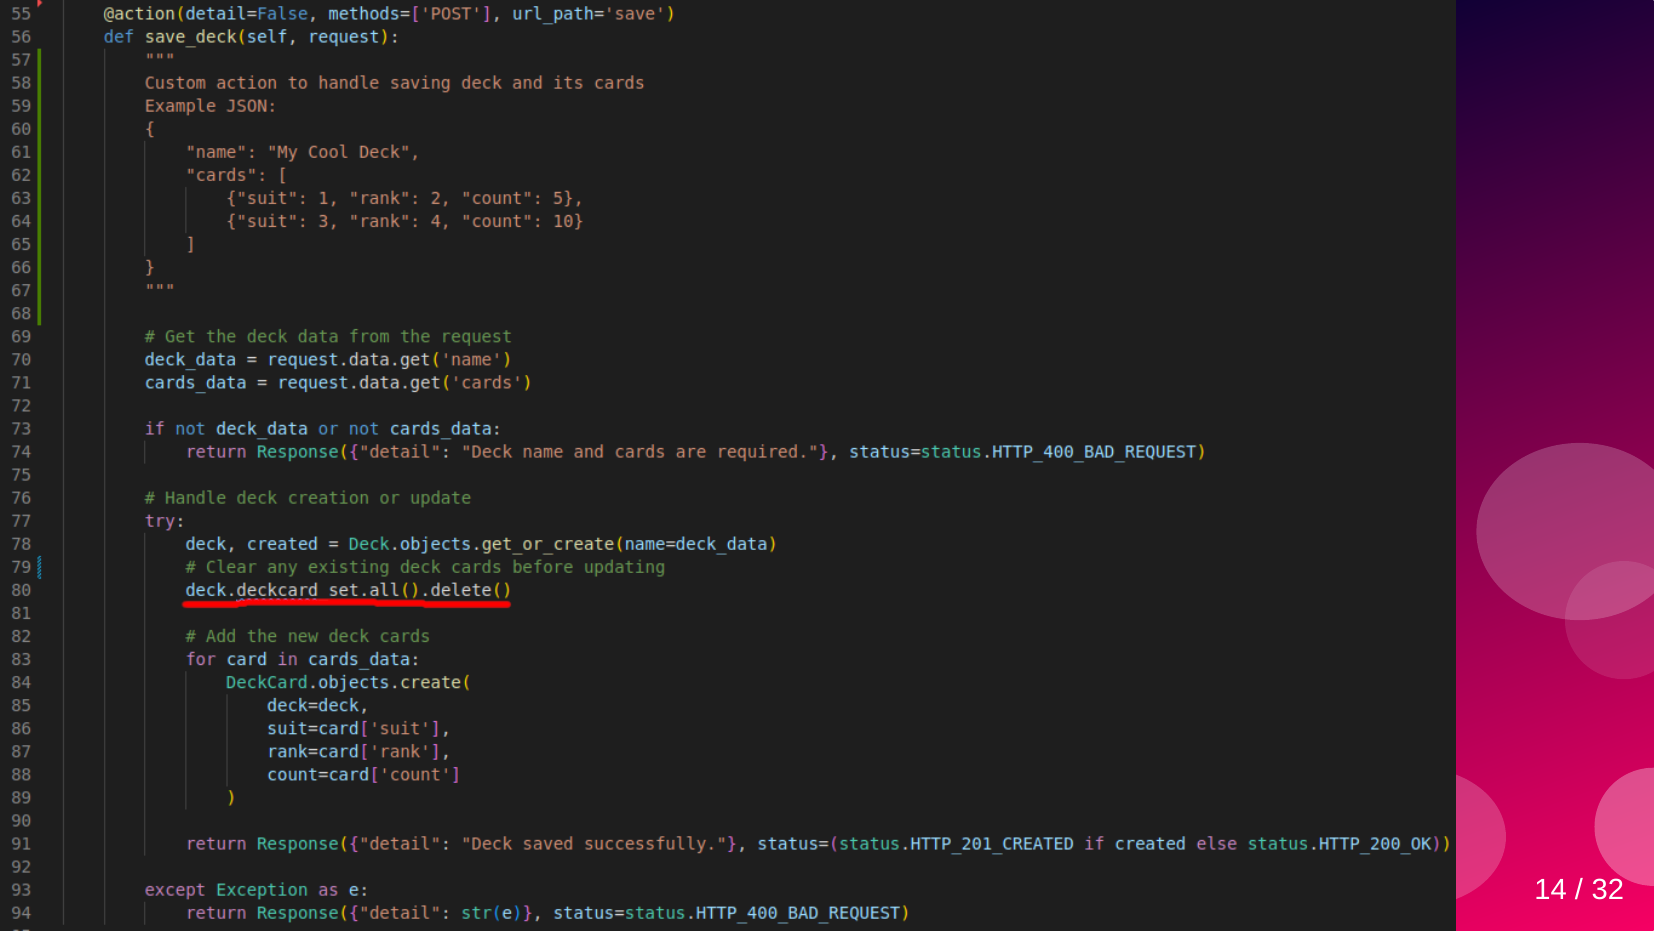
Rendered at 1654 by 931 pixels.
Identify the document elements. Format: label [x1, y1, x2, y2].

picture [0, 0, 1456, 931]
